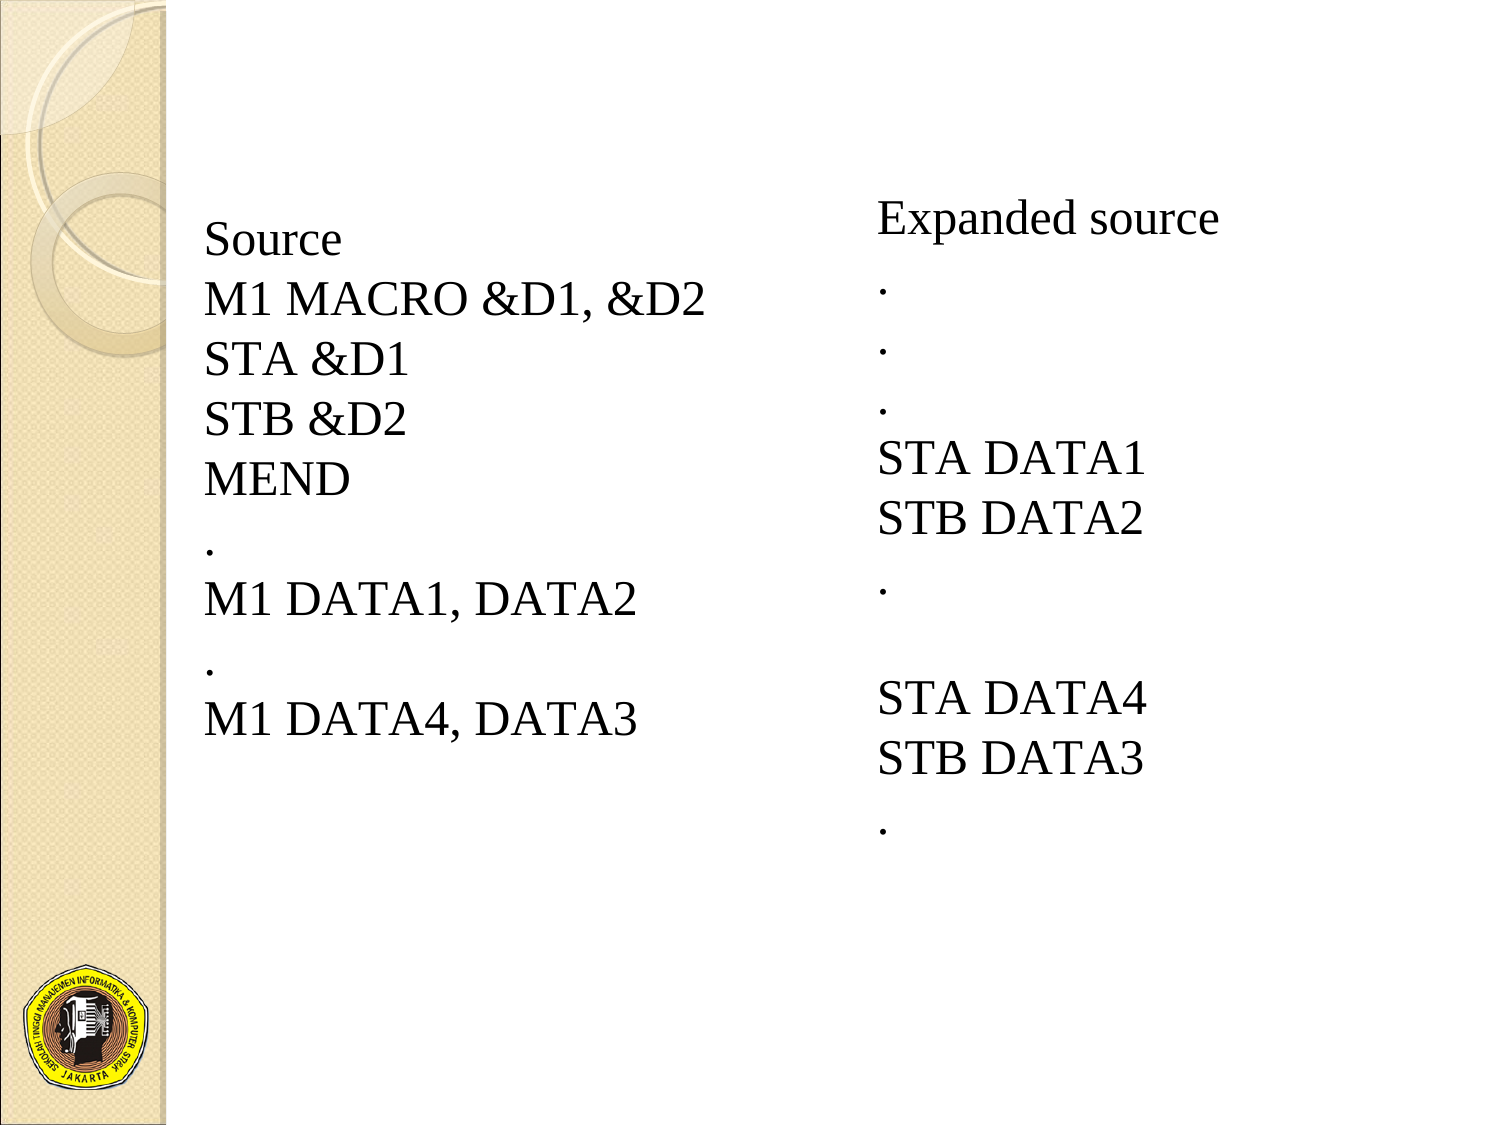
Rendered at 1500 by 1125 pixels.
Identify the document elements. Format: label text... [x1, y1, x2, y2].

picture [0, 10, 166, 1125]
text_box Expanded source . . . STA DATA1 STB DATA2 . STA DATA4 STB DATA3 . [862, 177, 1500, 922]
picture [136, 0, 166, 4]
text_box Source M1 MACRO &D1, &D2 STA &D1 STB &D2 MEND . M1 DATA1, DATA2 . M1 DATA4, DATA3 [188, 198, 768, 934]
